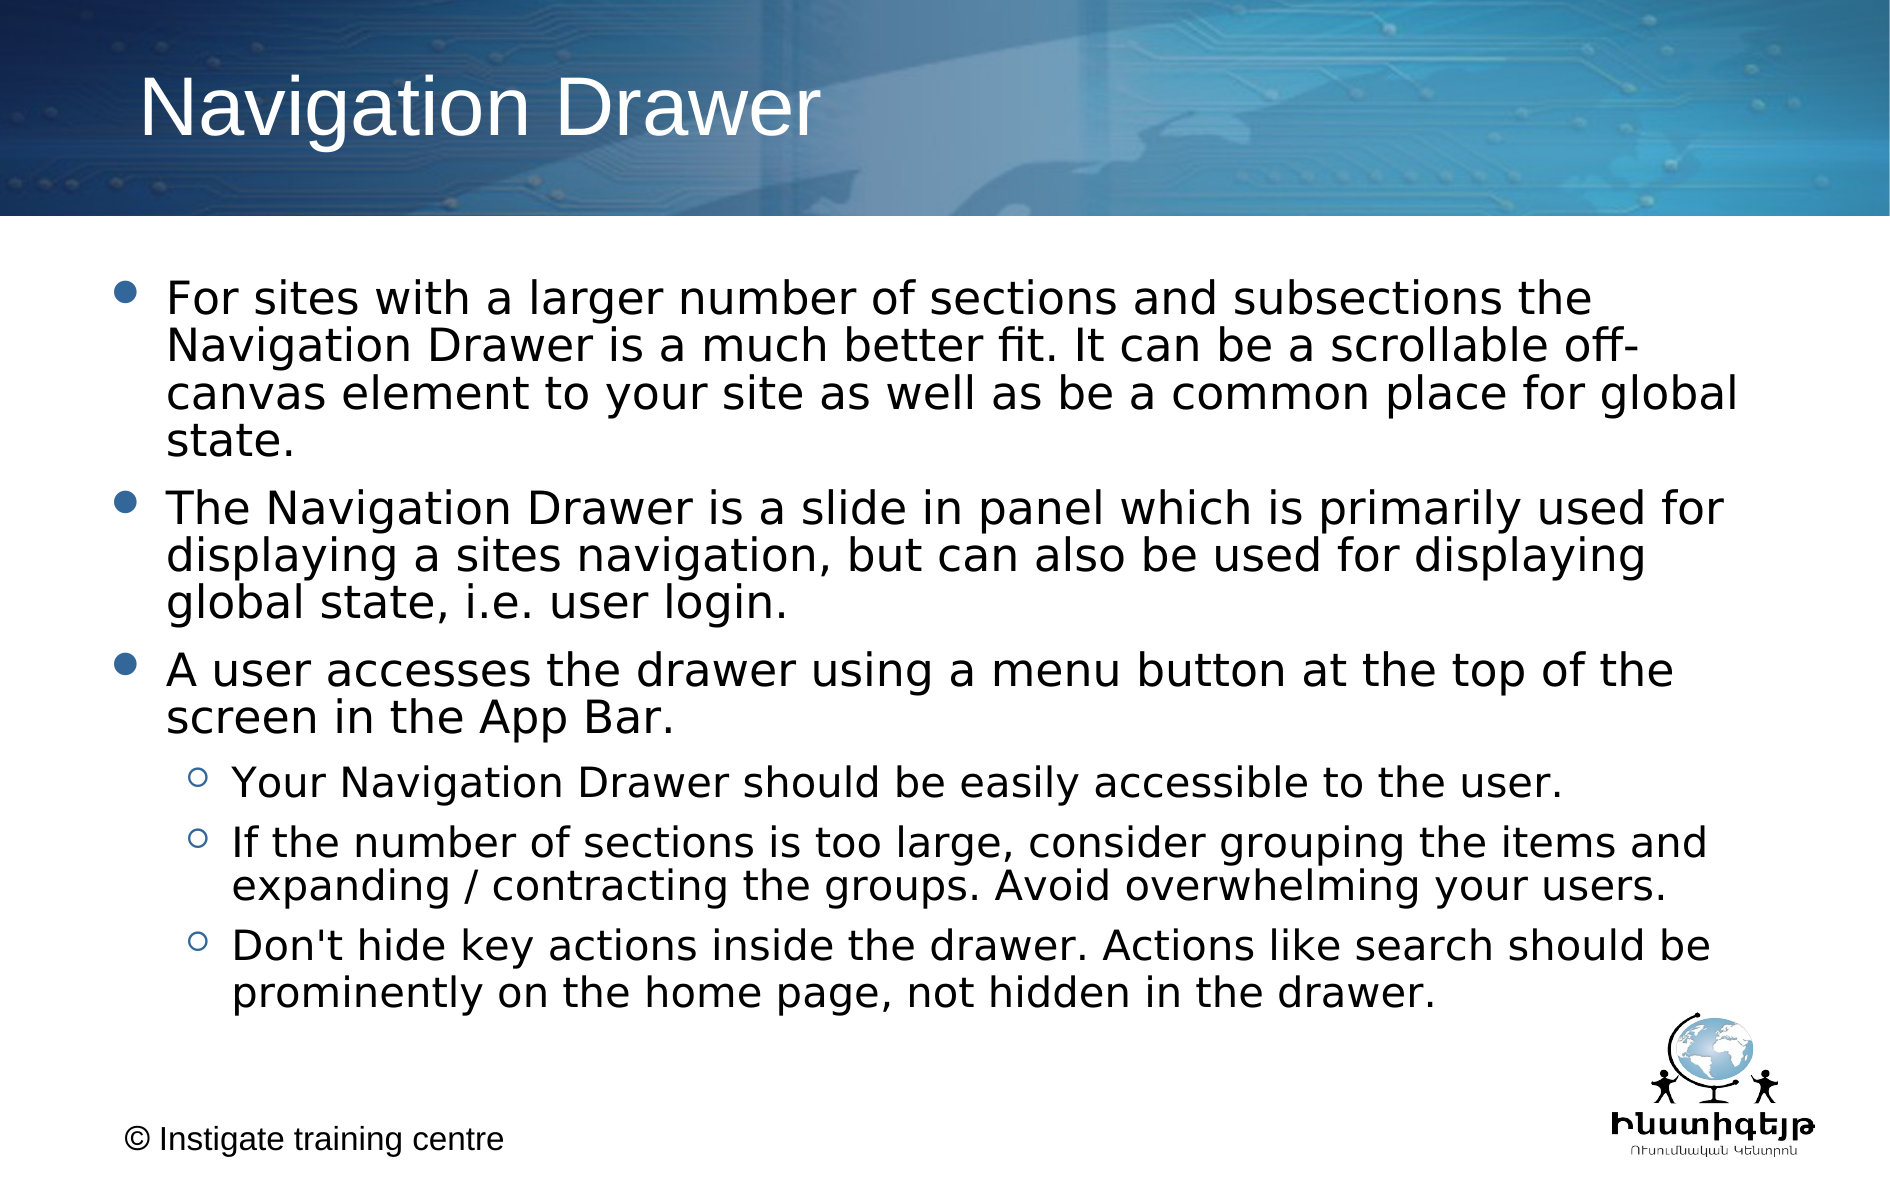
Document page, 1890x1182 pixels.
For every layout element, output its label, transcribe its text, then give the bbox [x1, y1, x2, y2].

picture [0, 0, 1890, 216]
list For sites with a larger number of sections and subsections the Navigation Drawer is a much better fit. It can be a scrollable off-canvas element to your site as well as be a common place for global state. The Navigation Drawer is a slide in panel which is primarily used for displaying a sites navigation, but can also be used for displaying global state, i.e. user login. A user accesses the drawer using a menu button at the top of the screen in the App Bar. Your Navigation Drawer should be easily accessible to the user. If the number of sections is too large, consider grouping the items and expanding / contracting the groups. Avoid overwhelming your users. Don't hide key actions inside the drawer. Actions like search should be prominently on the home page, not hidden in the drawer. [110, 276, 1801, 303]
picture [1612, 1012, 1815, 1157]
